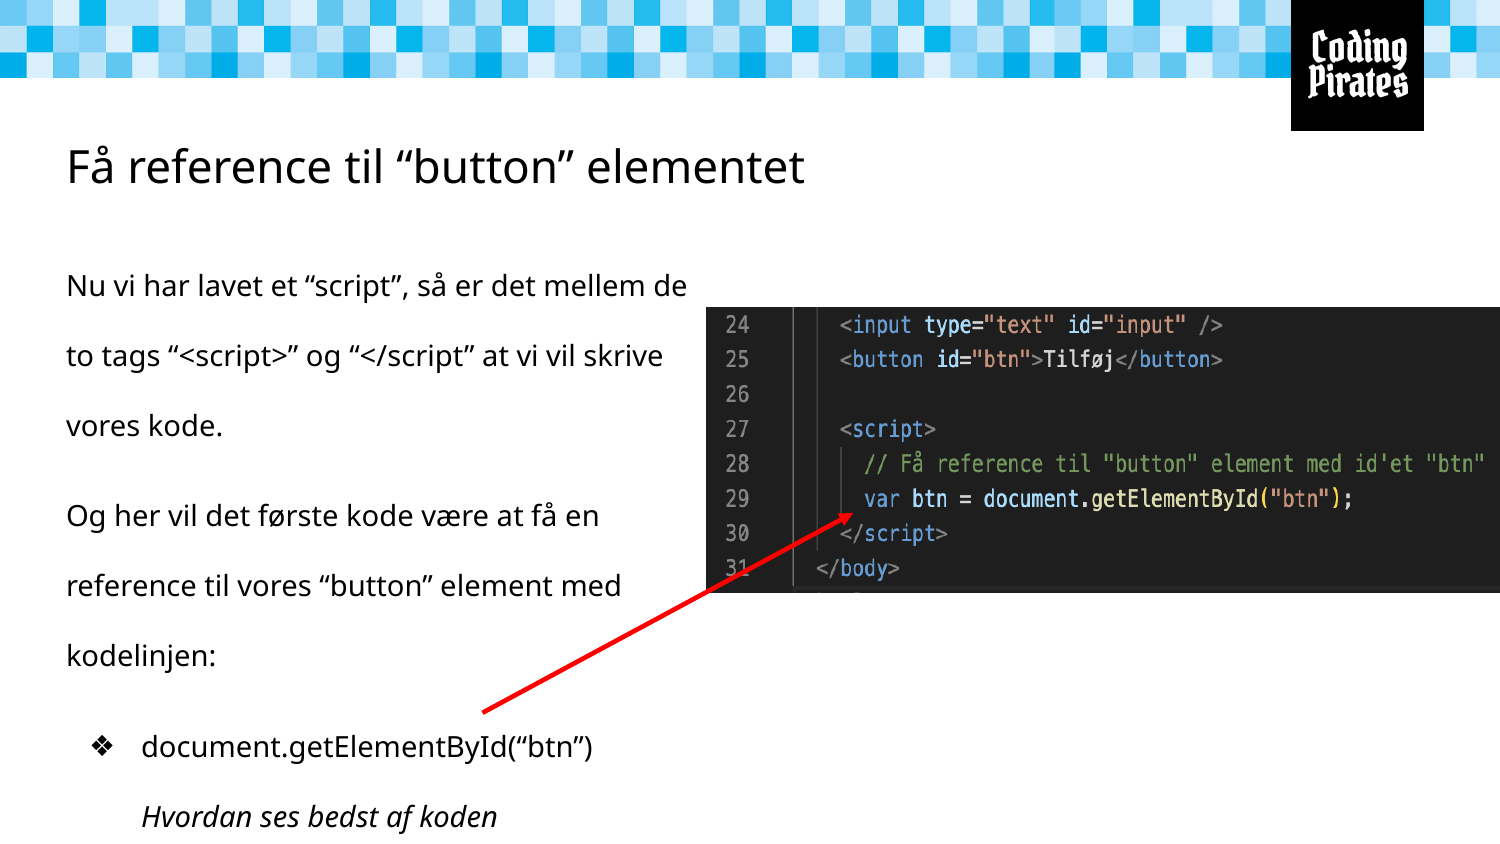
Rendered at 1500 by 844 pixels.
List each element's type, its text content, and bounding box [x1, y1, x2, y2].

picture [1291, 0, 1424, 131]
picture [0, 0, 1056, 78]
title Få reference til “button” elementet [51, 123, 1223, 217]
picture [706, 307, 1500, 593]
list Nu vi har lavet et “script”, så er det mellem de to tags “<script>” og “</script” at vi vil skrive vores kode. Og her vil det første kode være at få en reference til vores “button” element med kodelinjen: document.getElementById(“btn”) Hvordan ses bedst af koden [51, 216, 707, 800]
